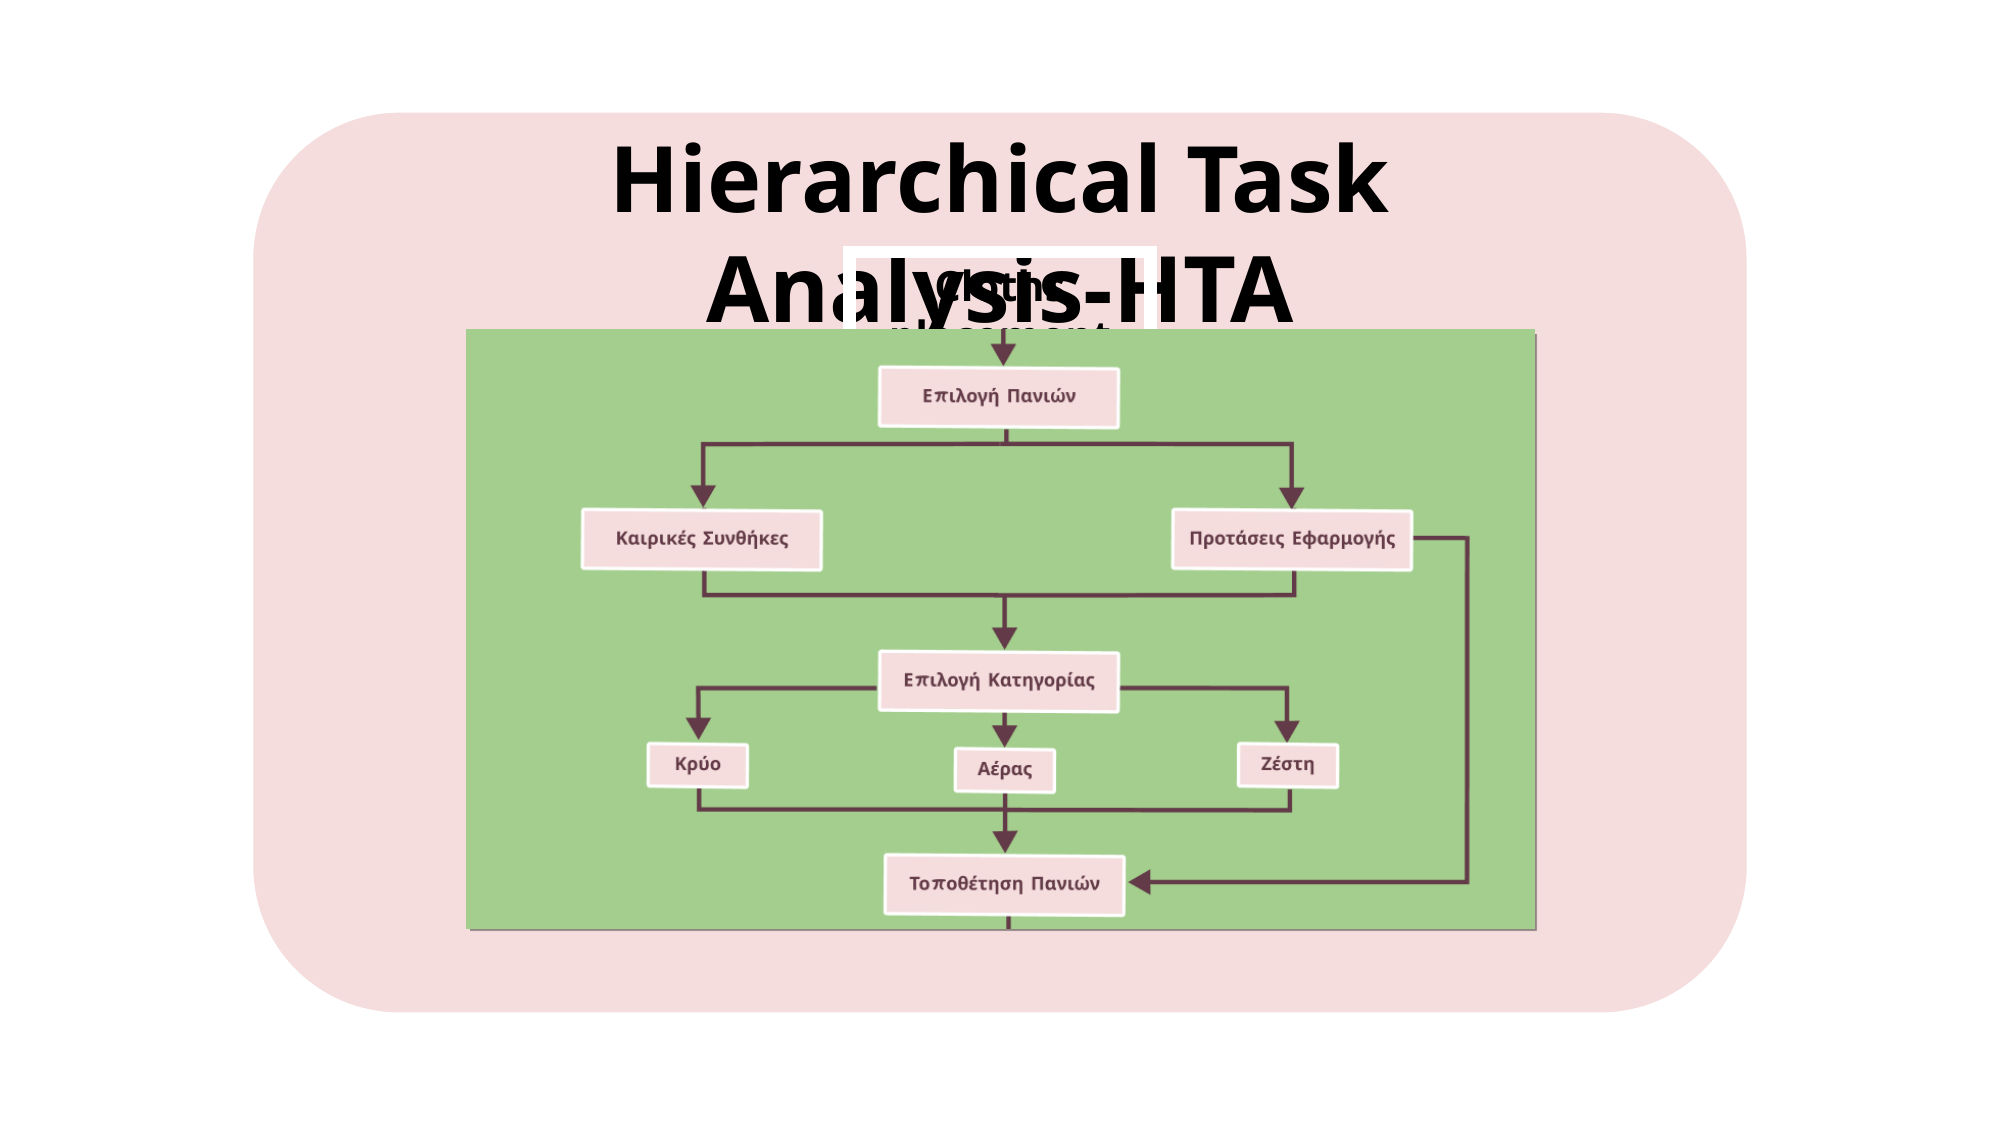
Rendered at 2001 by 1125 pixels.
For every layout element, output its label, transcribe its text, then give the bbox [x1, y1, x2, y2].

text_box Cloths placement [849, 252, 1151, 318]
text_box [247, 106, 1753, 1019]
text_box Hierarchical Task Analysis-HTA [455, 113, 1545, 240]
picture [466, 329, 1535, 929]
